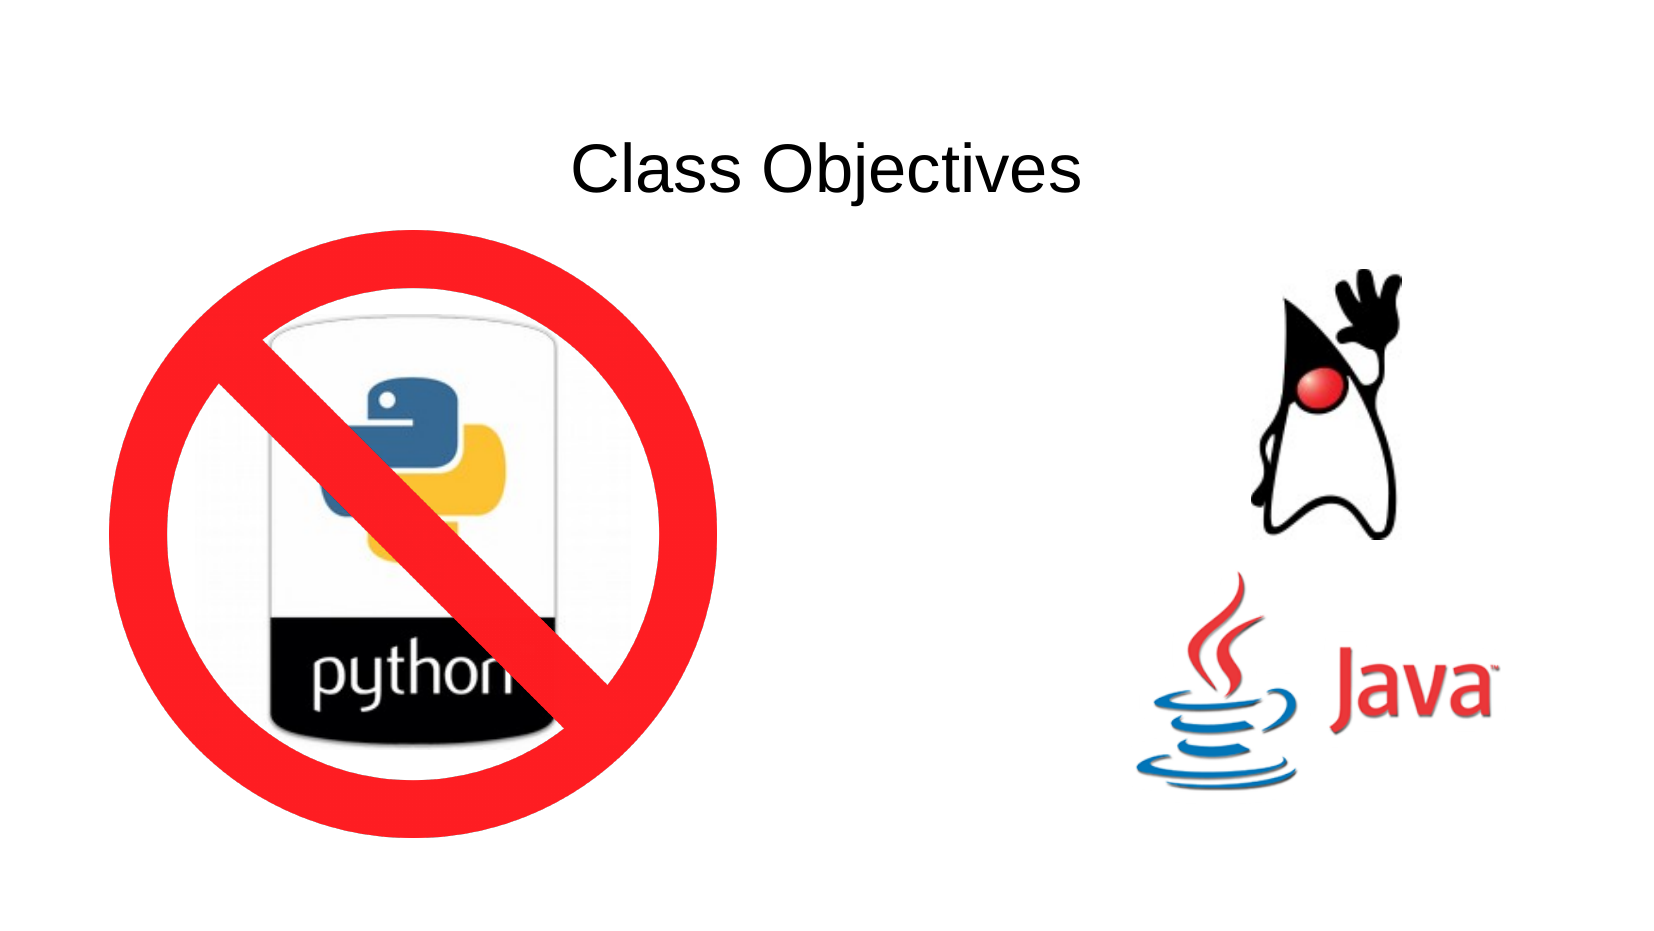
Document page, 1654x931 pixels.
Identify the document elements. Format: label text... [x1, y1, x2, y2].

title Class Objectives [82, 37, 1571, 301]
picture [1251, 269, 1402, 541]
picture [1121, 550, 1514, 812]
picture [109, 230, 717, 838]
